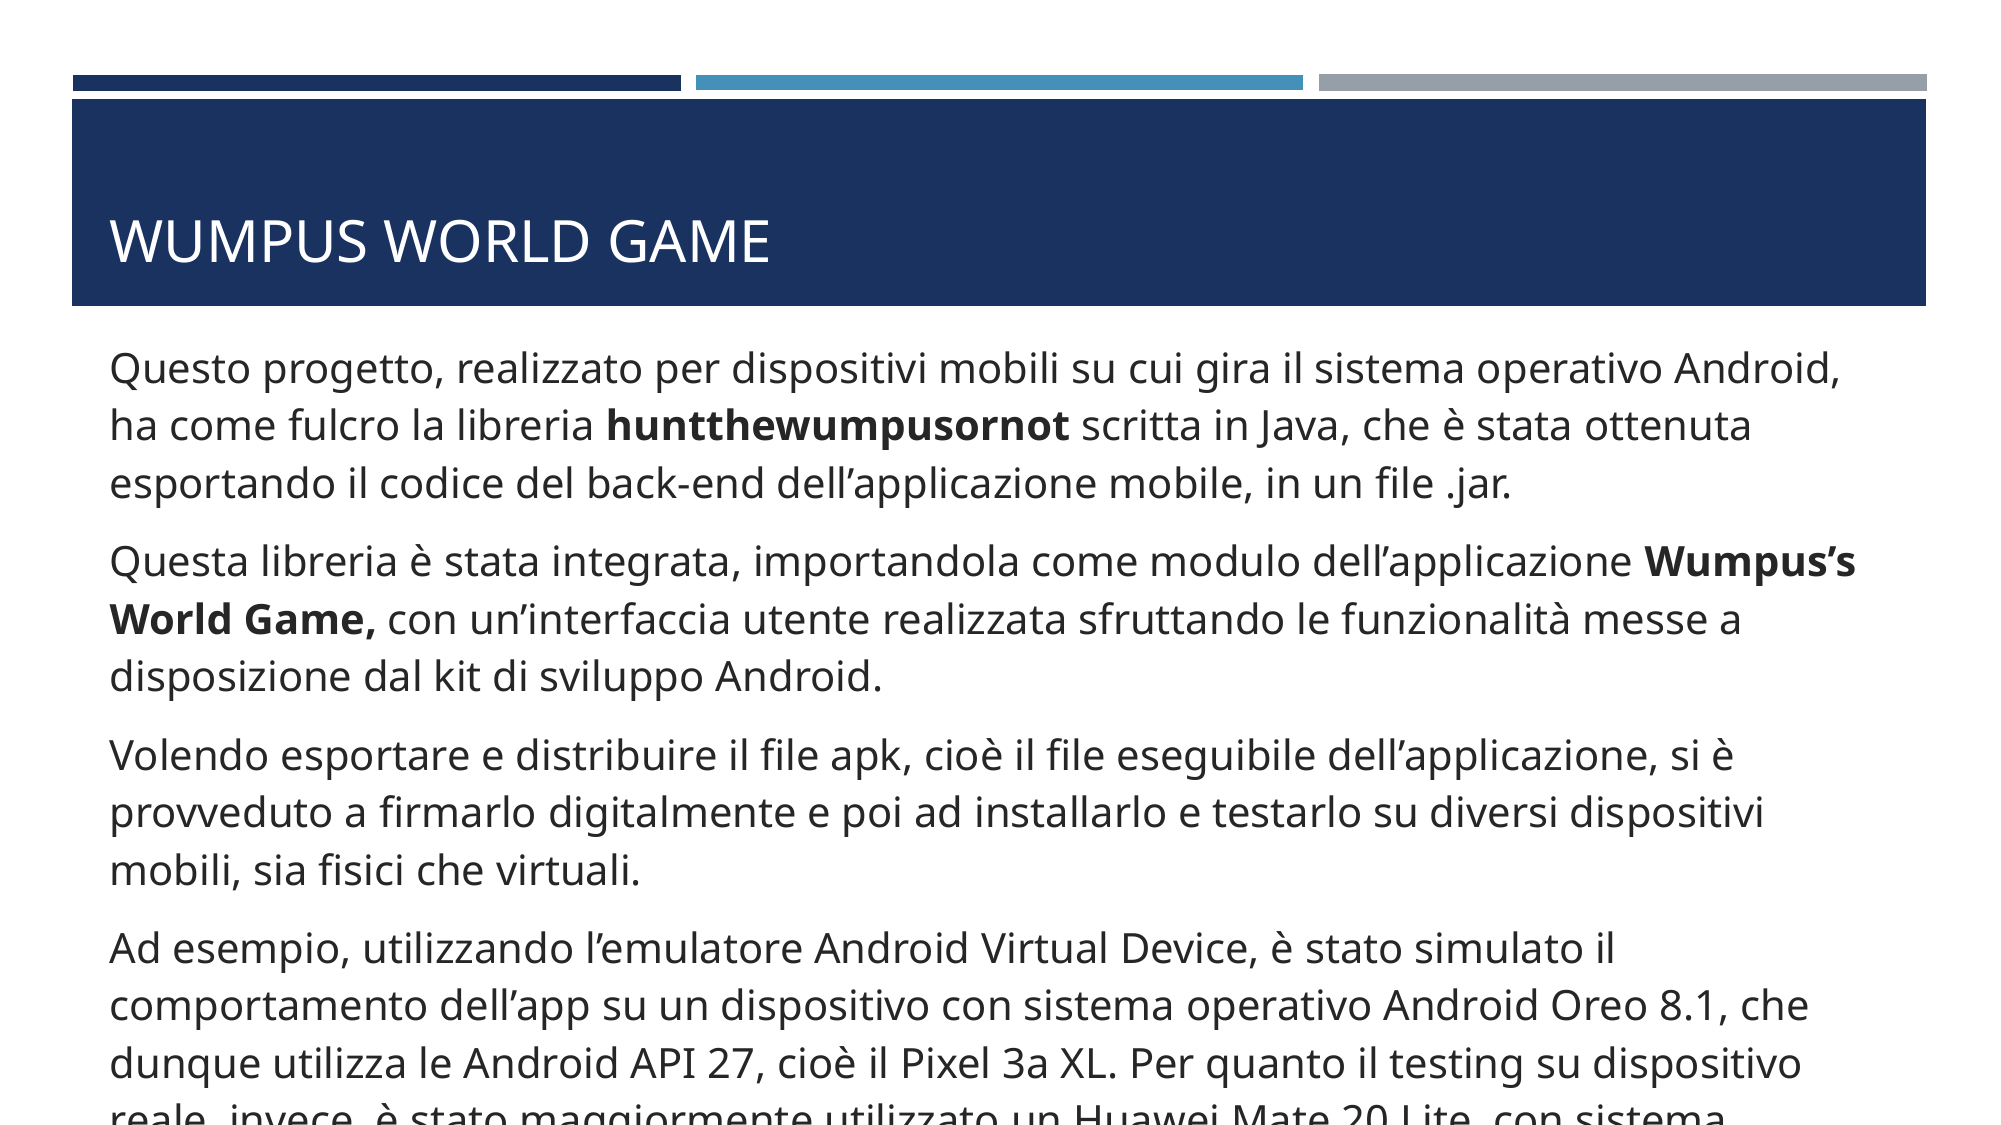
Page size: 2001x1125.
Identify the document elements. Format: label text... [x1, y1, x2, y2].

text_box Questo progetto, realizzato per dispositivi mobili su cui gira il sistema operativo Android, ha come fulcro la libreria huntthewumpusornot scritta in Java, che è stata ottenuta esportando il codice del back-end dell’applicazione mobile, in un file .jar. Questa libreria è stata integrata, importandola come modulo dell’applicazione Wumpus’s World Game, con un’interfaccia utente realizzata sfruttando le funzionalità messe a disposizione dal kit di sviluppo Android. Volendo esportare e distribuire il file apk, cioè il file eseguibile dell’applicazione, si è provveduto a firmarlo digitalmente e poi ad installarlo e testarlo su diversi dispositivi mobili, sia fisici che virtuali. Ad esempio, utilizzando l’emulatore Android Virtual Device, è stato simulato il comportamento dell’app su un dispositivo con sistema operativo Android Oreo 8.1, che dunque utilizza le Android API 27, cioè il Pixel 3a XL. Per quanto il testing su dispositivo reale, invece, è stato maggiormente utilizzato un Huawei Mate 20 Lite, con sistema operativo Android 10 e dallo schermo di sei pollici. [94, 326, 1904, 1097]
title Wumpus world game [94, 119, 1904, 282]
